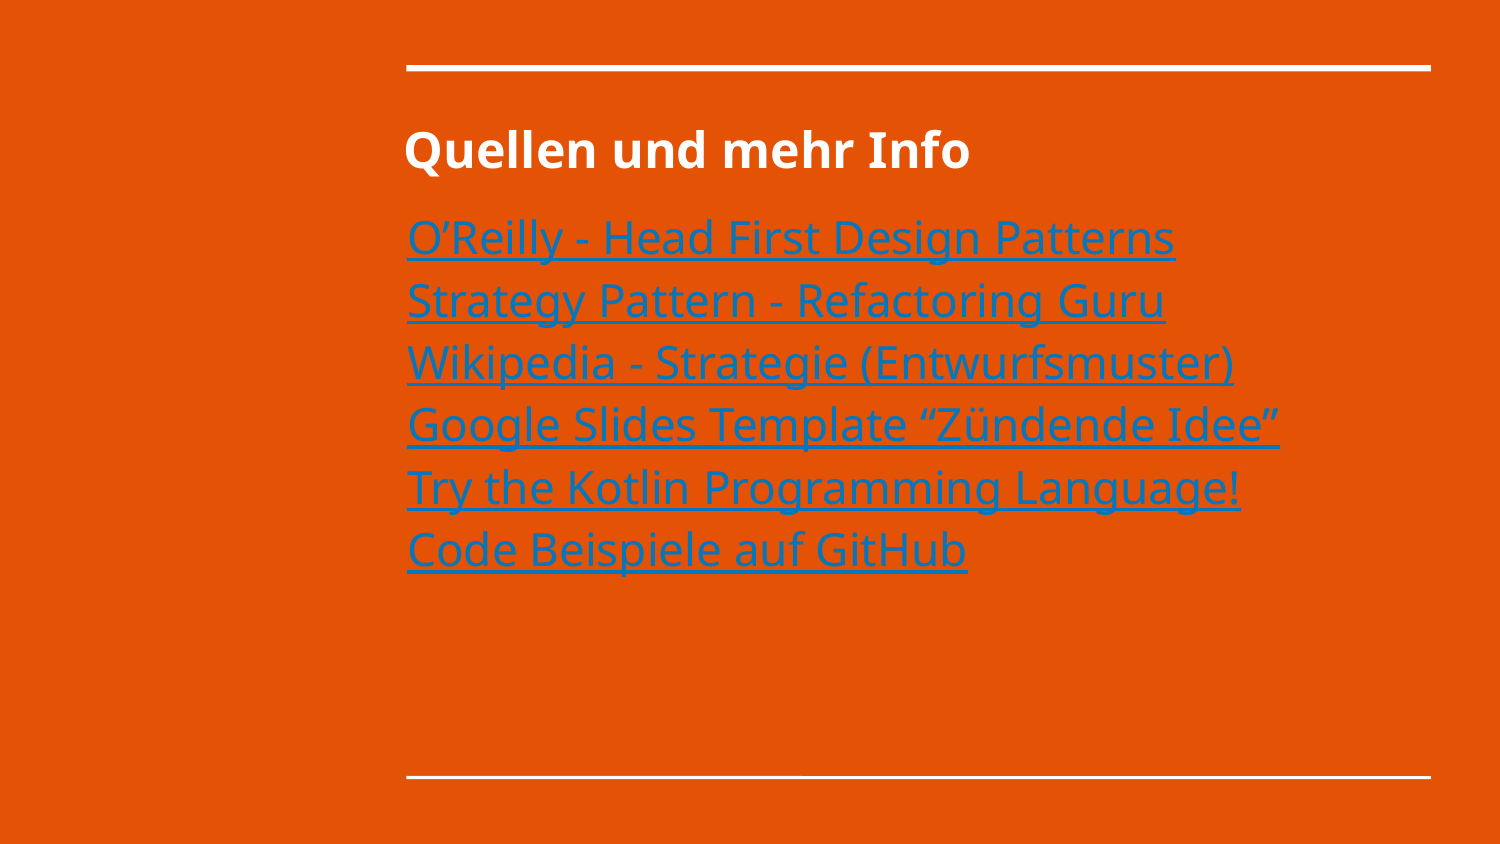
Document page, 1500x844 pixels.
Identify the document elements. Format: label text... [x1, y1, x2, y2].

subtitle O’Reilly - Head First Design Patterns Strategy Pattern - Refactoring Guru Wikipedia - Strategie (Entwurfsmuster) Google Slides Template “Zündende Idee” Try the Kotlin Programming Language! Code Beispiele auf GitHub [392, 193, 1431, 735]
title Quellen und mehr Info [389, 103, 1428, 194]
